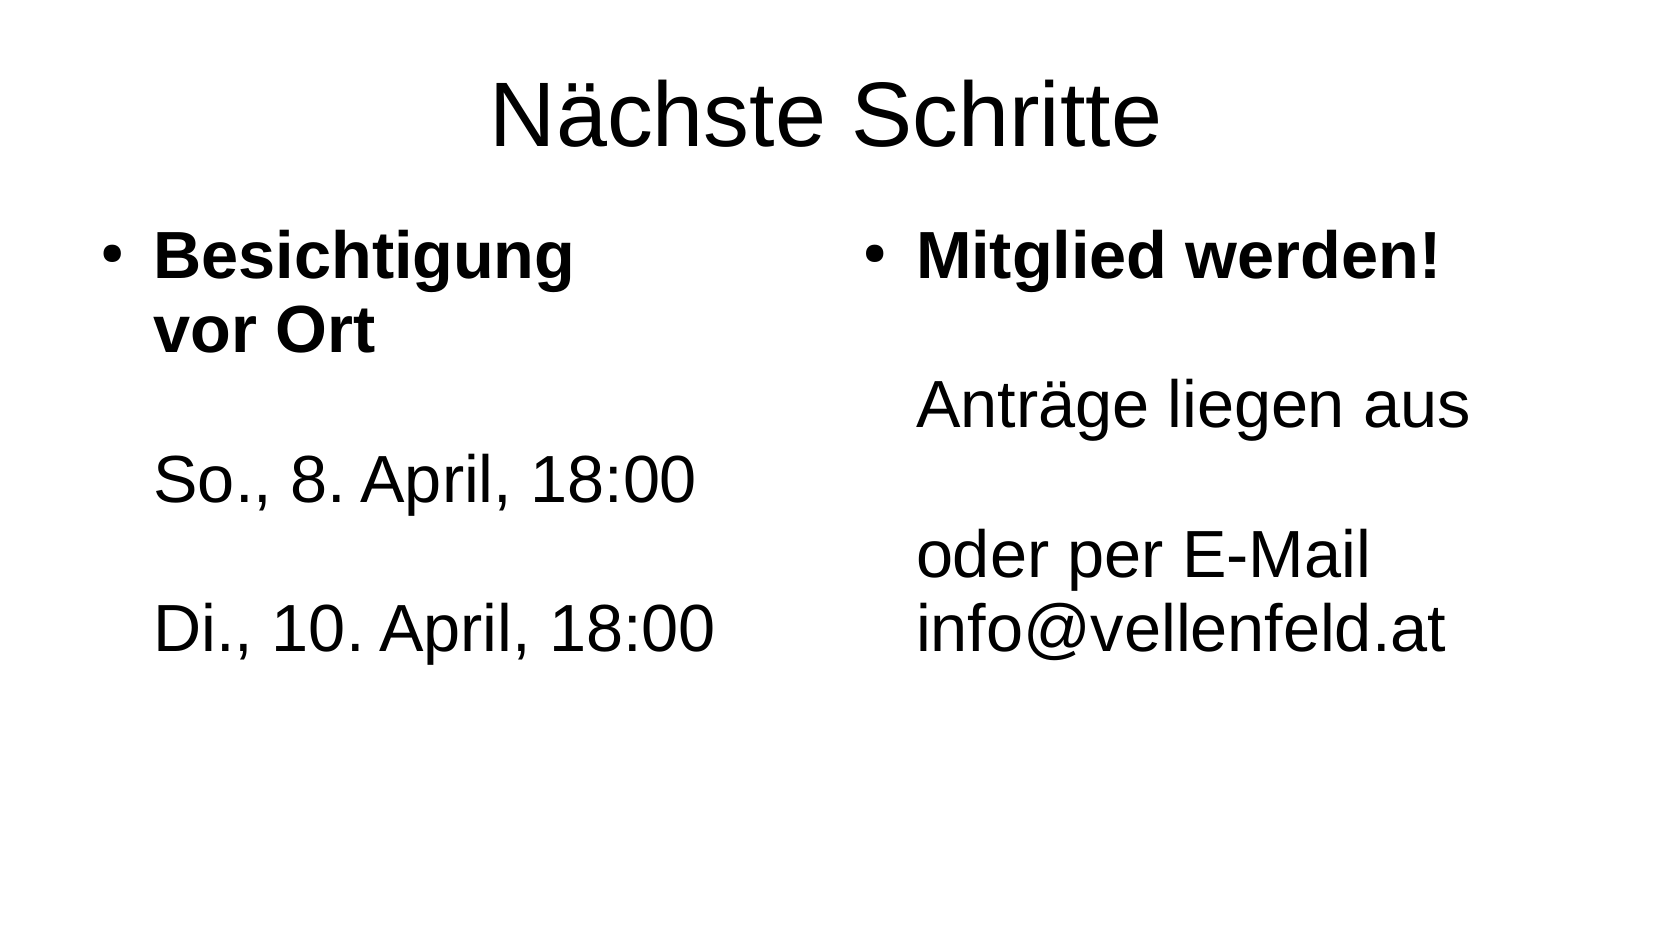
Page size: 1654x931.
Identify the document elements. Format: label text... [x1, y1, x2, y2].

list Mitglied werden! Anträge liegen aus oder per E-Mail info@vellenfeld.at [845, 217, 1572, 758]
title Nächste Schritte [82, 37, 1571, 193]
list Besichtigung vor Ort So., 8. April, 18:00 Di., 10. April, 18:00 [82, 217, 809, 758]
